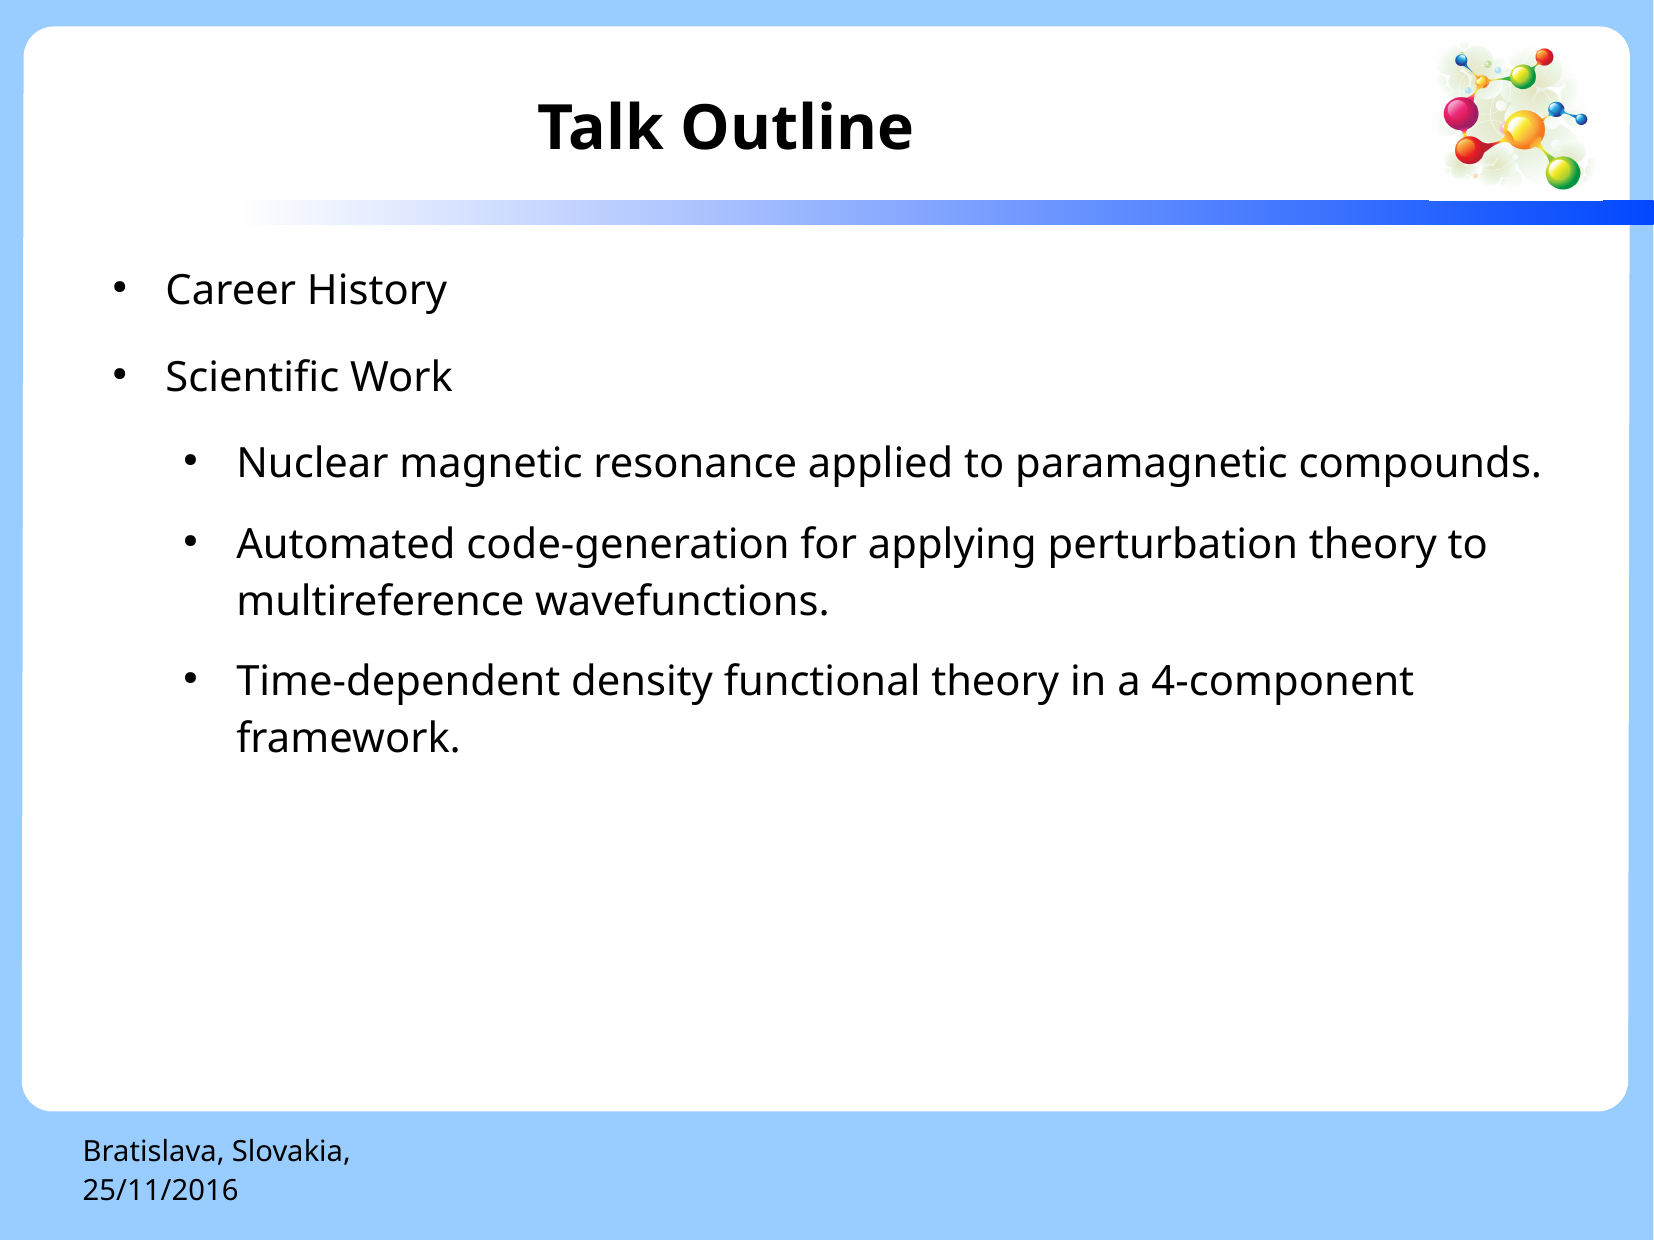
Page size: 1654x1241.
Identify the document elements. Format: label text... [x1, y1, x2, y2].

title Talk Outline [82, 49, 1371, 201]
list Career History Scientific Work Nuclear magnetic resonance applied to paramagnetic compounds. Automated code-generation for applying perturbation theory to multireference wavefunctions. Time-dependent density functional theory in a 4-component framework. [94, 259, 1600, 1087]
picture [1429, 35, 1603, 201]
